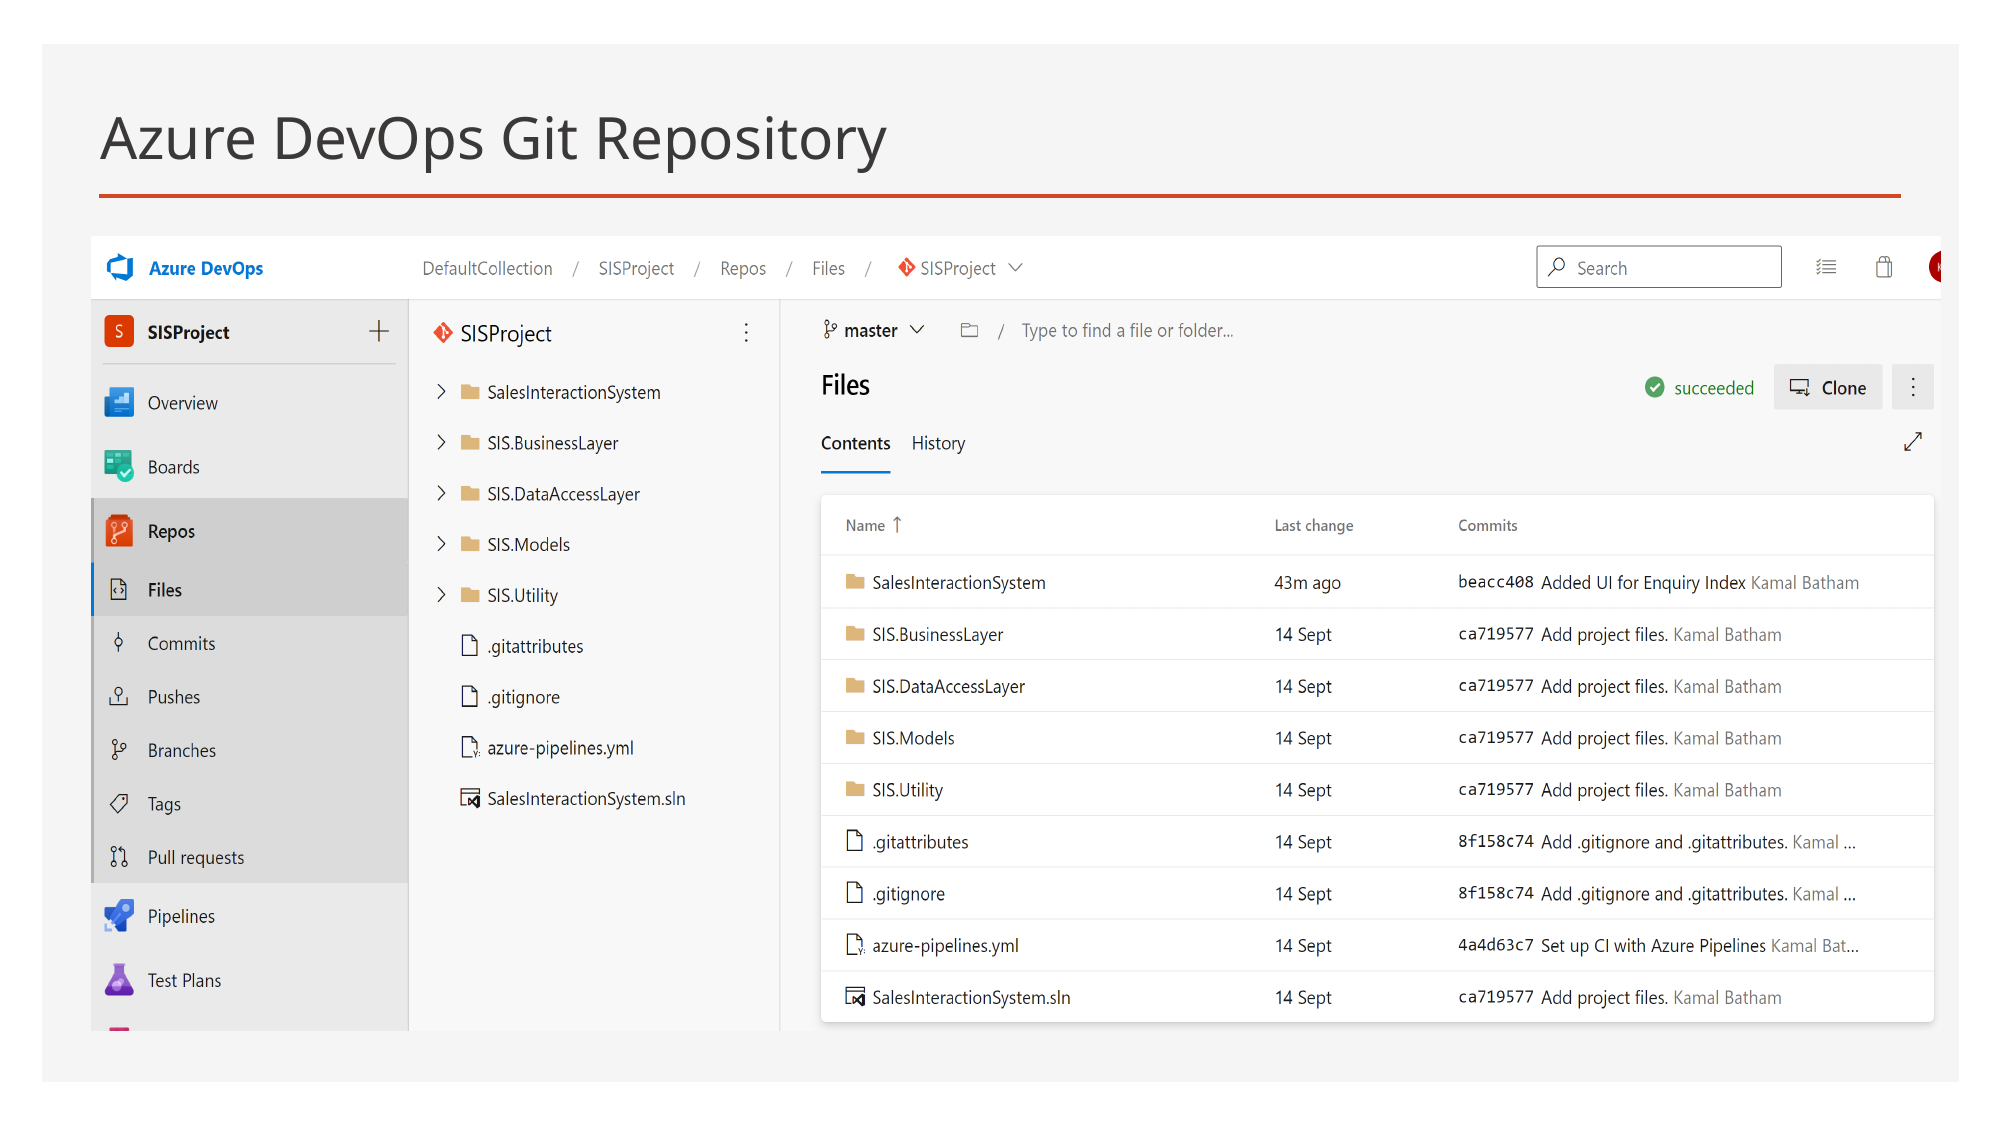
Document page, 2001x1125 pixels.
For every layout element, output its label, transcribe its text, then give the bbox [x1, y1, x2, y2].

picture [91, 236, 1941, 1031]
title Azure DevOps Git Repository [85, 73, 1214, 179]
